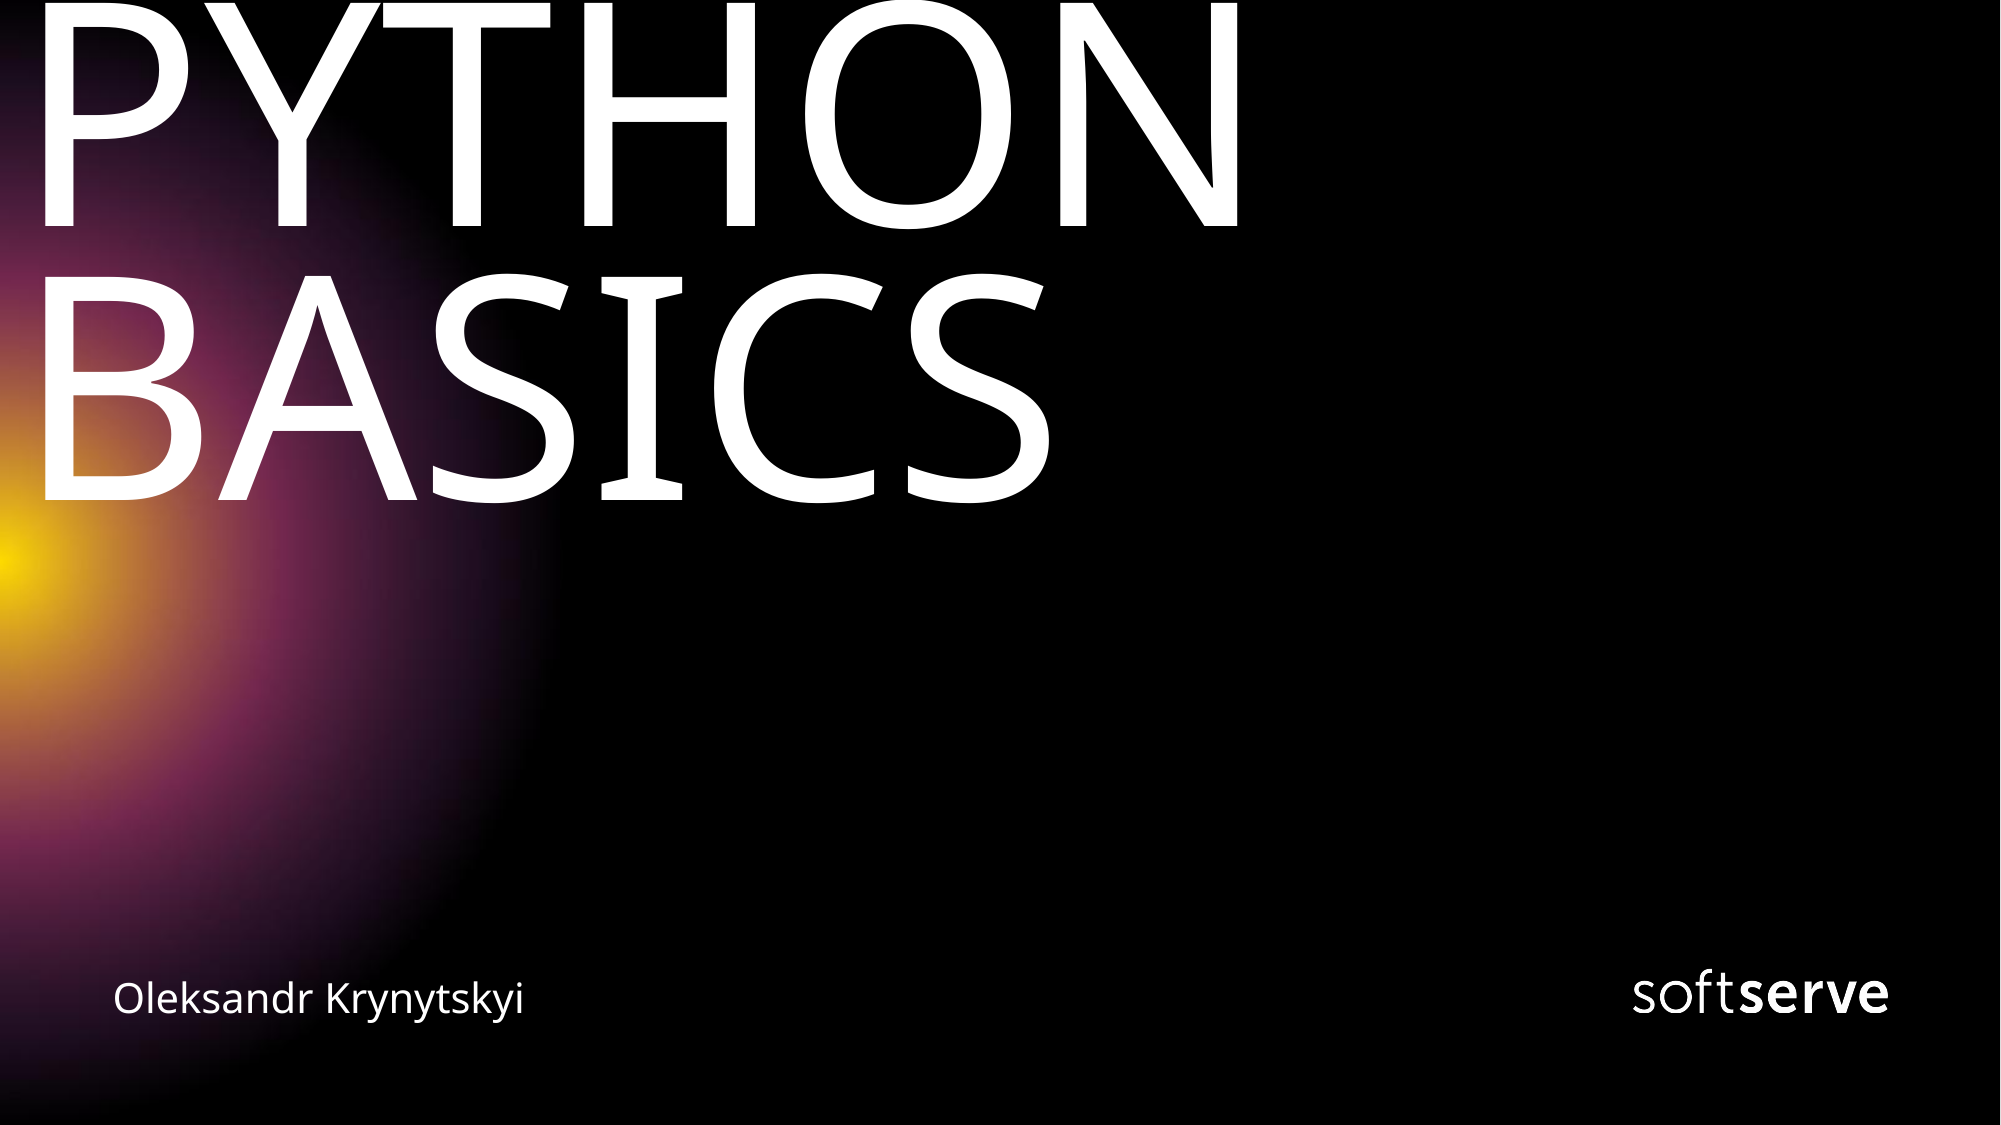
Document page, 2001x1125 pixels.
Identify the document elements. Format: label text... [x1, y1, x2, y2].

list Oleksandr Krynytskyi [112, 970, 682, 1019]
title PYTHON BASICS [0, 0, 2000, 1125]
